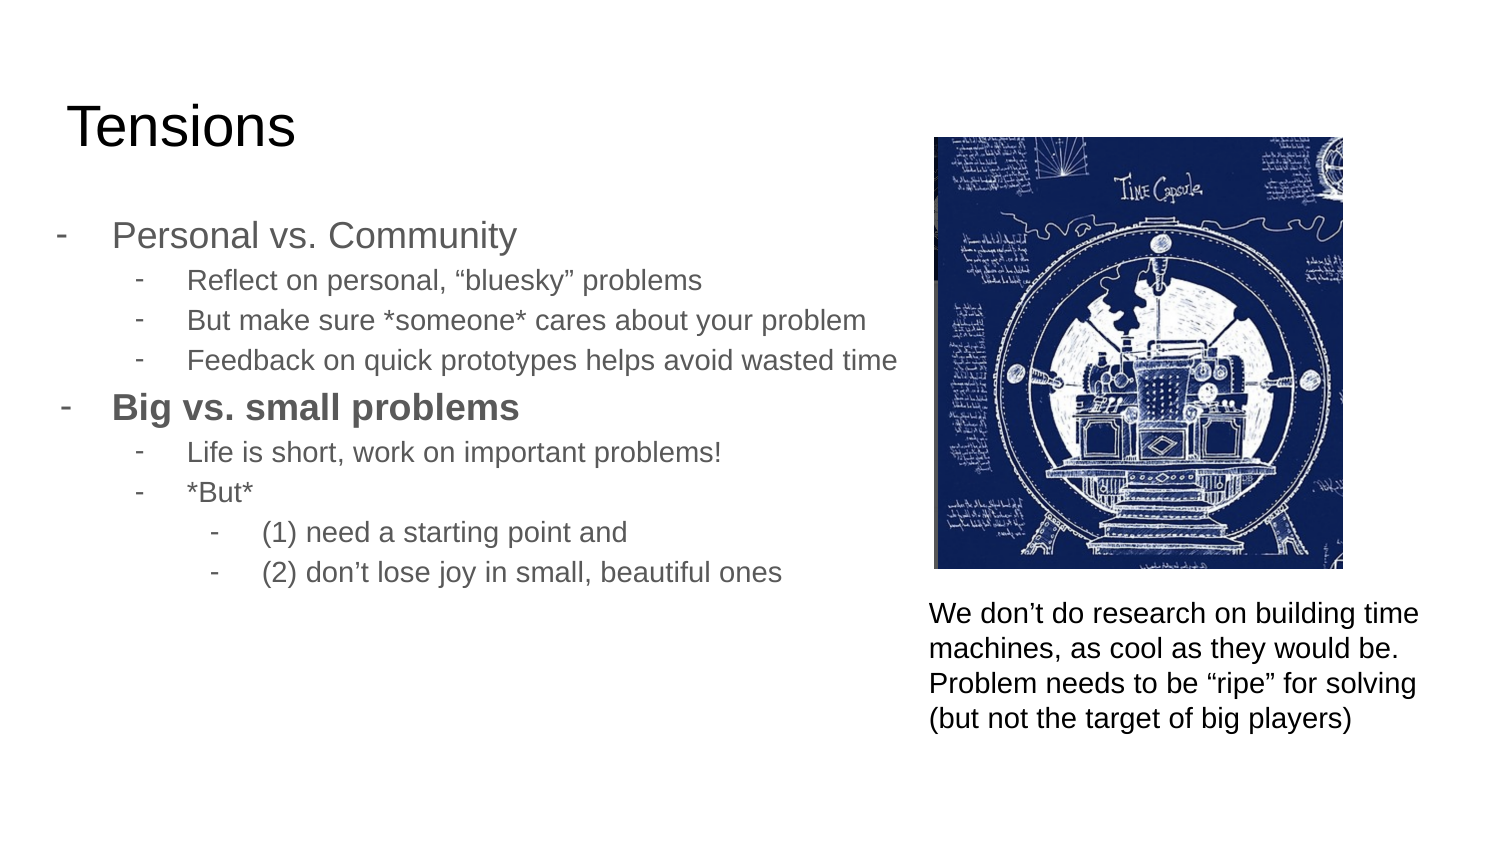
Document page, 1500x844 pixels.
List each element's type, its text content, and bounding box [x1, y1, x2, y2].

title Tensions [51, 72, 1449, 167]
text_box We don’t do research on building time machines, as cool as they would be. Problem needs to be “ripe” for solving (but not the target of big players) [914, 579, 1450, 743]
picture [934, 137, 1343, 569]
list Personal vs. Community Reflect on personal, “bluesky” problems But make sure *someone* cares about your problem Feedback on quick prototypes helps avoid wasted time Big vs. small problems Life is short, work on important problems! *But* (1) need a starting point and (2) don’t lose joy in small, beautiful ones [21, 189, 1049, 610]
